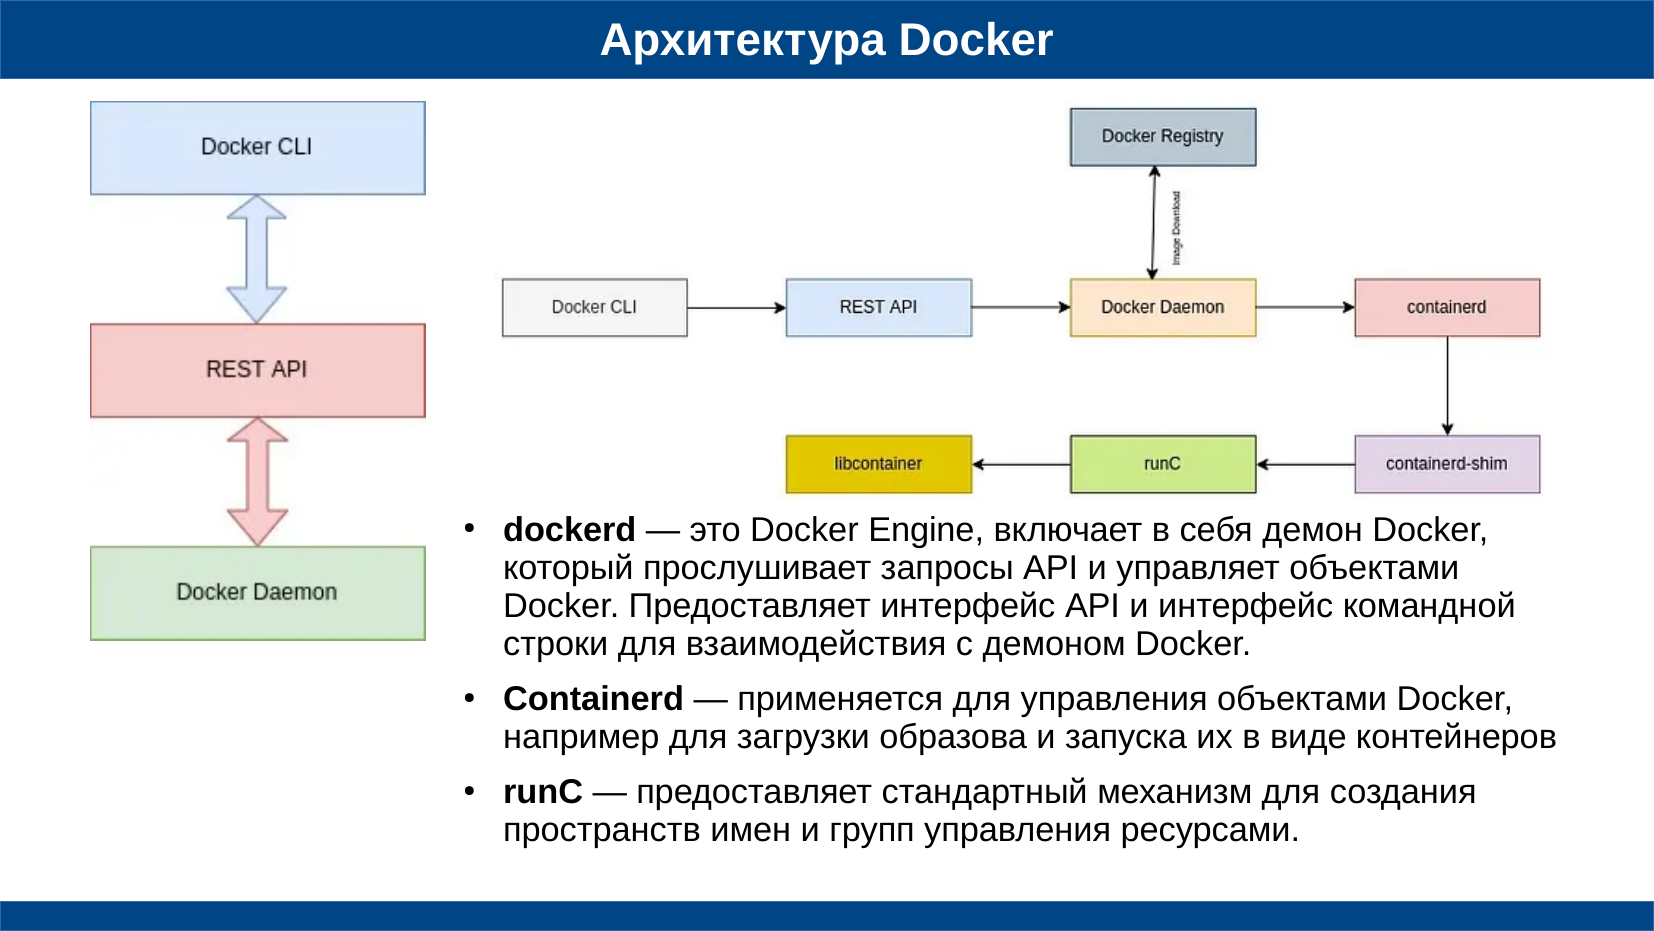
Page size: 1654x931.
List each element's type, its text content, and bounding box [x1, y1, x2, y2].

picture [90, 101, 426, 641]
picture [495, 101, 1548, 501]
title Архитектура Docker [0, 0, 1654, 79]
list dockerd — это Docker Engine, включает в себя демон Docker, который прослушивает запросы API и управляет объектами Docker. Предоставляет интерфейс API и интерфейс командной строки для взаимодействия с демоном Docker. Containerd — применяется для управления объектами Docker, например для загрузки образова и запуска их в виде контейнеров runC — предоставляет стандартный механизм для создания пространств имен и групп управления ресурсами. [450, 510, 1572, 886]
